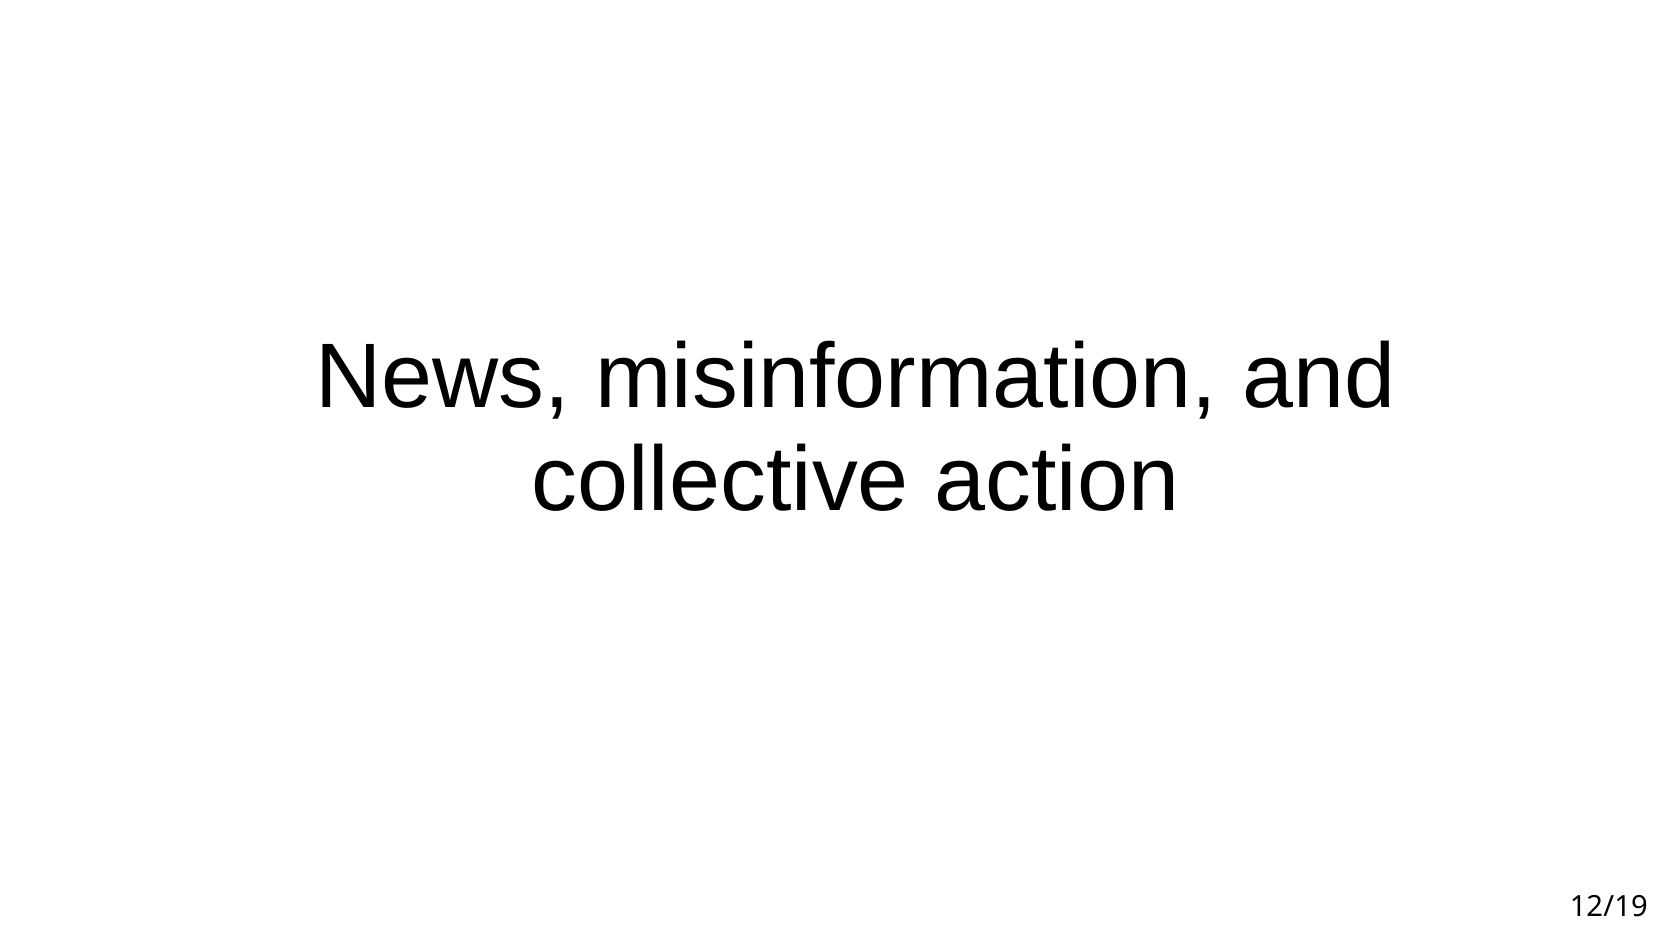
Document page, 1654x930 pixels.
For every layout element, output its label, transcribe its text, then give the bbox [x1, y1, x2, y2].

subtitle News, misinformation, and collective action [165, 324, 1547, 530]
